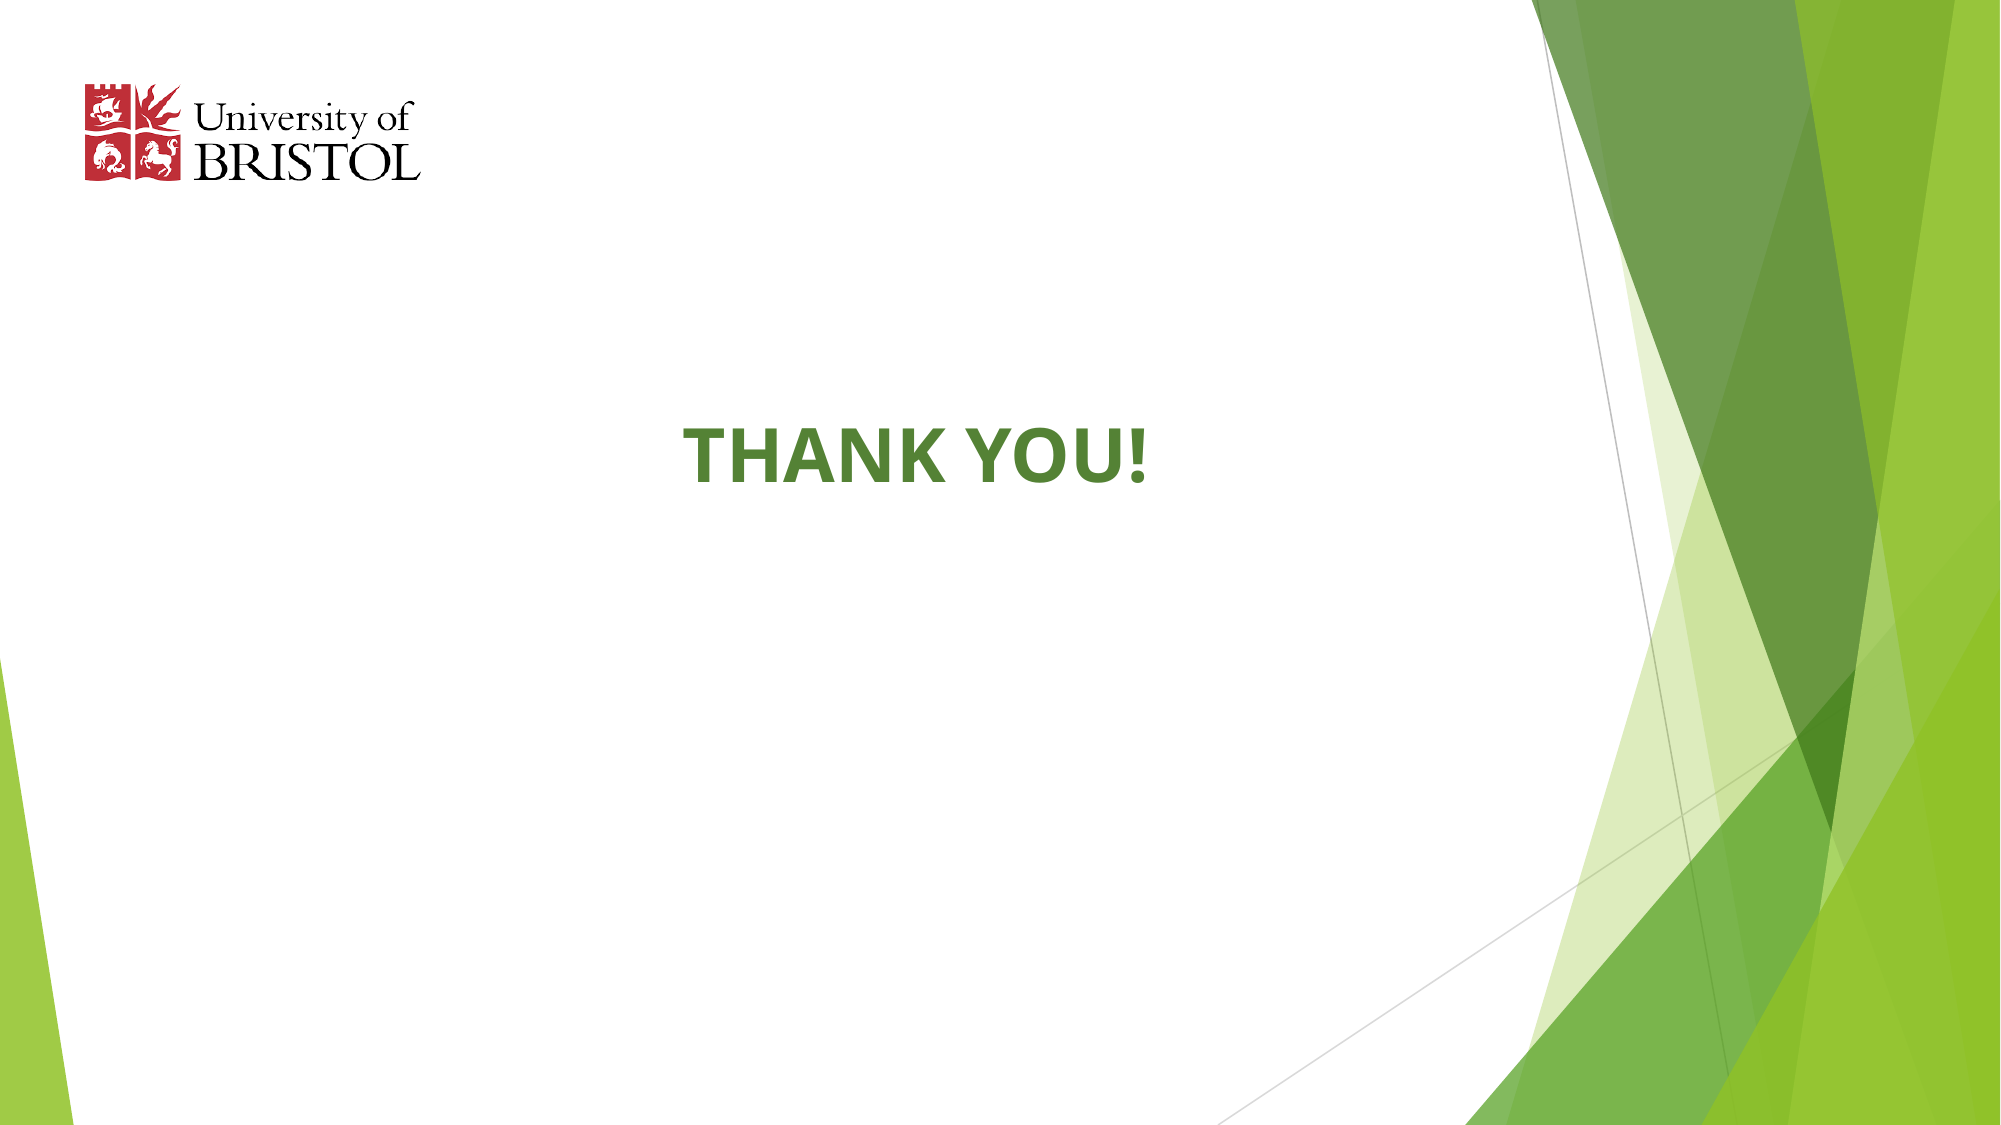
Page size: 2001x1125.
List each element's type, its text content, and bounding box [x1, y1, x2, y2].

picture [85, 84, 421, 181]
title THANK YOU! [309, 400, 1523, 622]
